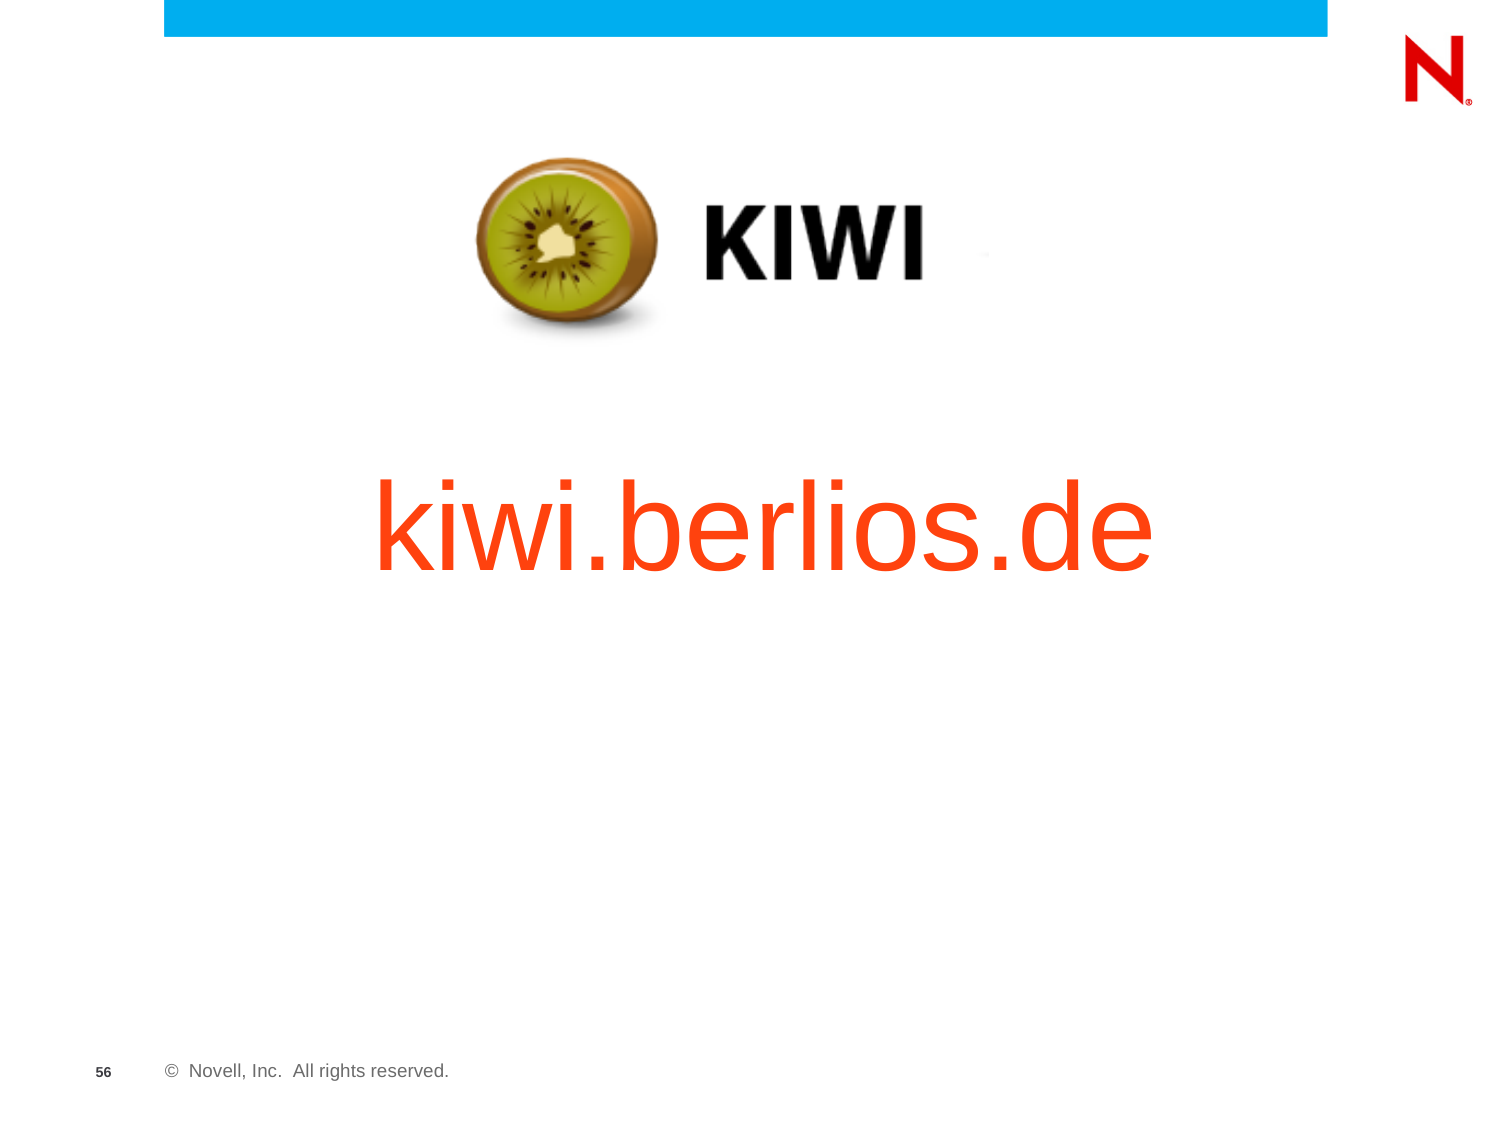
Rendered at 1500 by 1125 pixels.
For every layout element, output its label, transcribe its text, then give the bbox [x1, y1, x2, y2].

picture [1403, 32, 1473, 107]
picture [451, 114, 989, 264]
list kiwi.berlios.de [29, 264, 1500, 1125]
